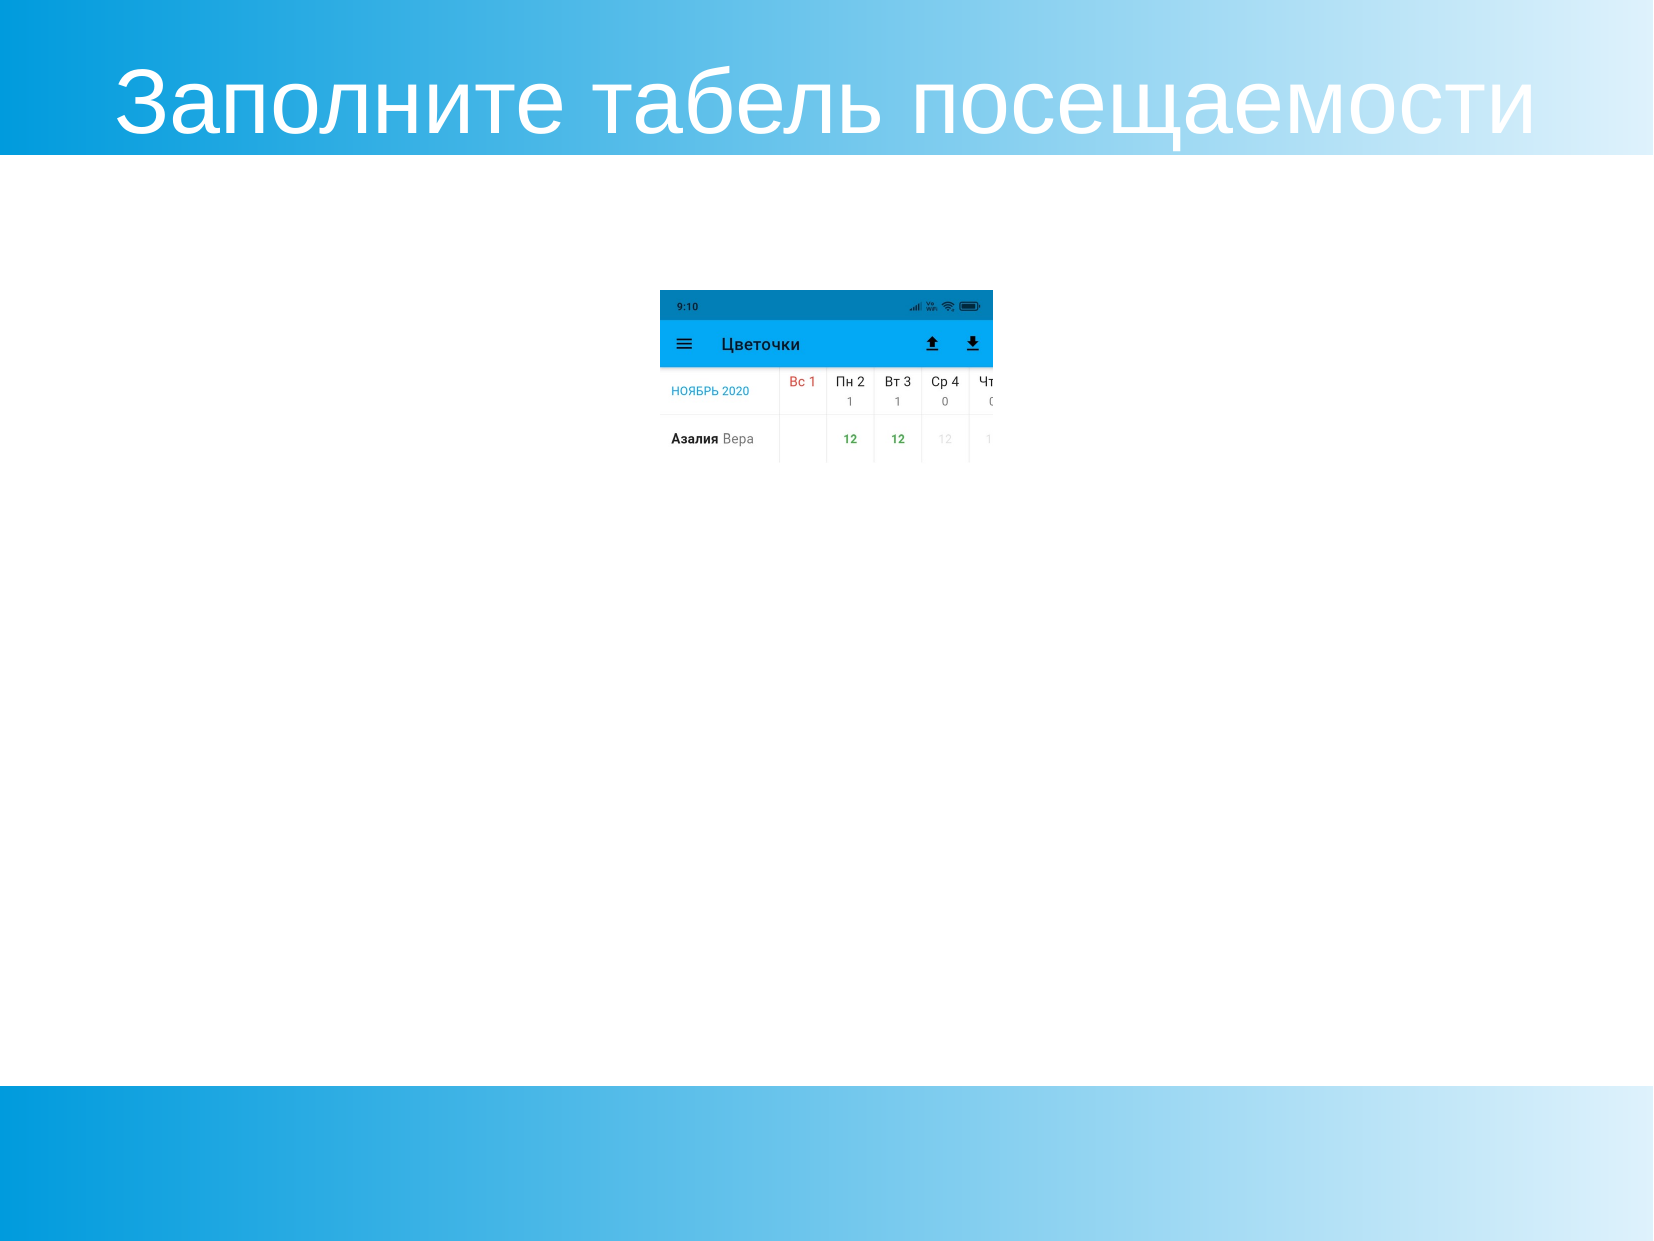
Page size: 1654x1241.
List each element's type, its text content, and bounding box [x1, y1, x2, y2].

picture [746, 341, 752, 349]
picture [927, 337, 937, 350]
picture [969, 336, 977, 346]
picture [660, 368, 993, 1010]
title Заполните табель посещаемости [82, 49, 1571, 155]
picture [754, 341, 760, 349]
picture [736, 342, 742, 350]
